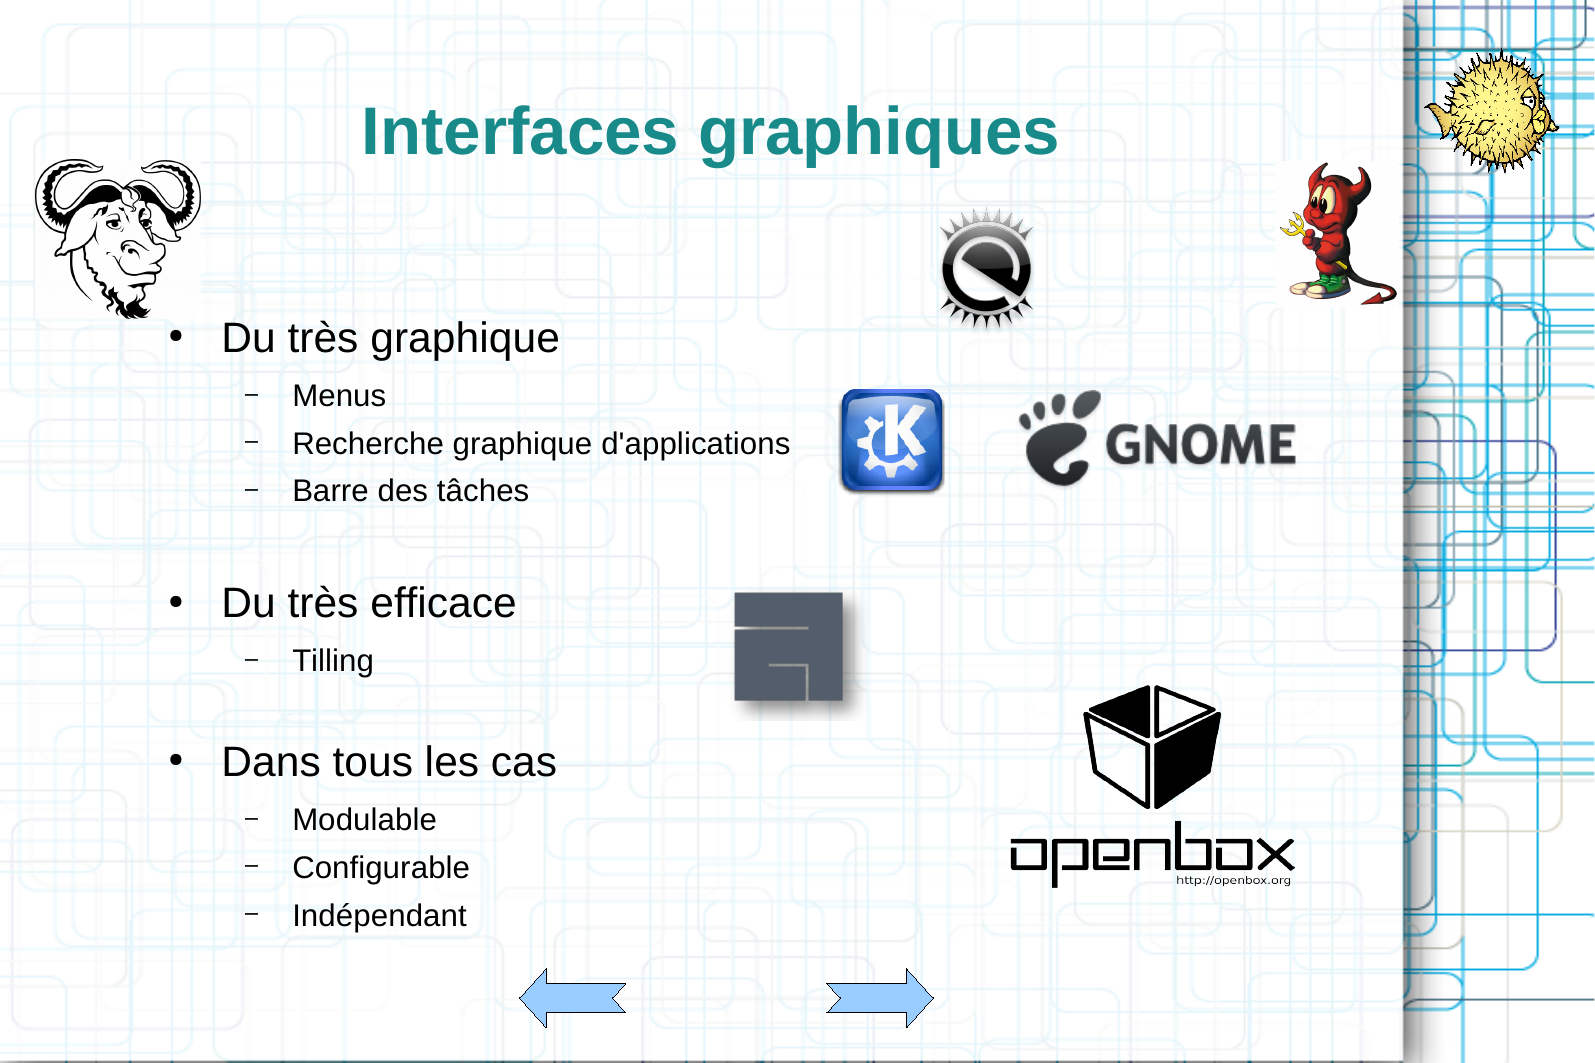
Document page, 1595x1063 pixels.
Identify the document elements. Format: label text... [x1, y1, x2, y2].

title Interfaces graphiques [56, 42, 1367, 220]
list Dans tous les cas Modulable Configurable Indépendant [79, 737, 591, 933]
list Du très graphique Menus Recherche graphique d'applications Barre des tâches [79, 248, 1367, 951]
picture [0, 0, 1595, 1063]
list Du très efficace Tilling [79, 578, 591, 737]
